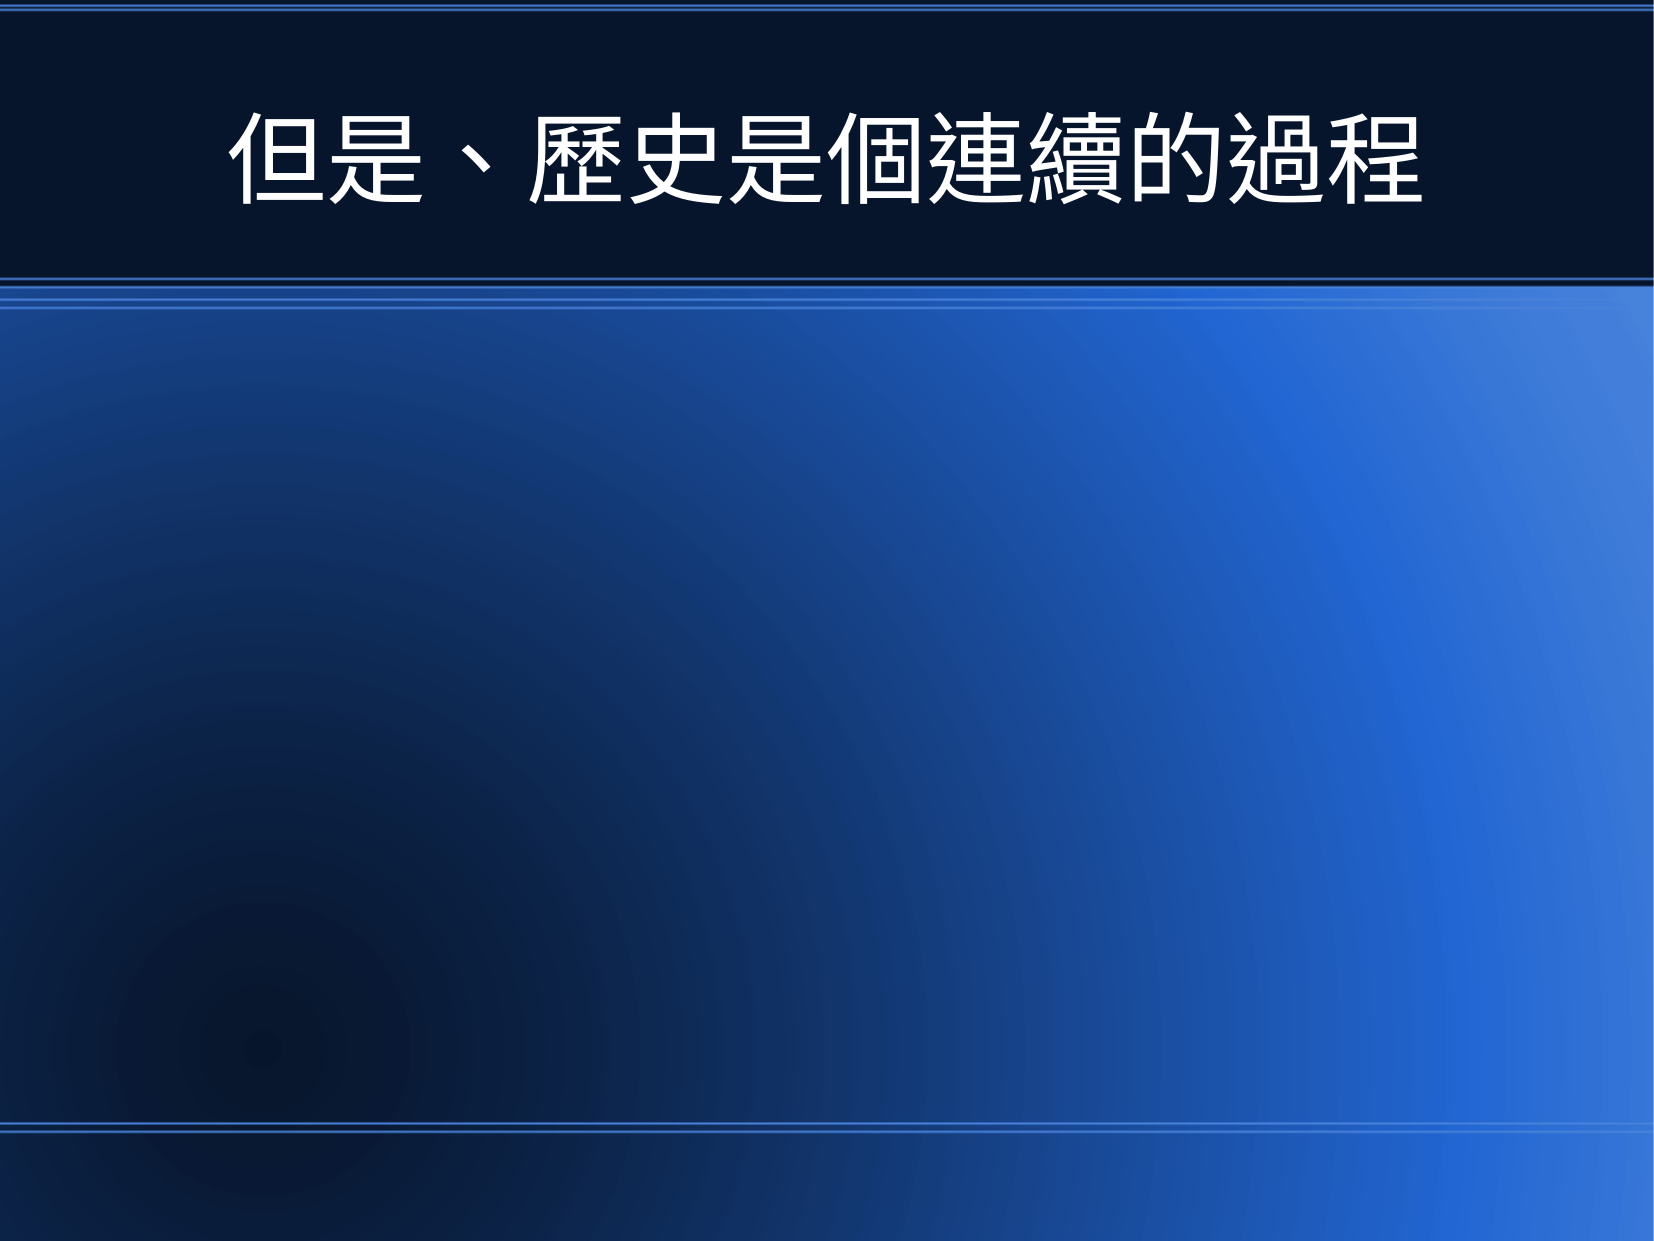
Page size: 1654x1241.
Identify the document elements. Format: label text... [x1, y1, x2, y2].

title 但是、歷史是個連續的過程 [82, 49, 1571, 257]
picture [0, 0, 1654, 1241]
